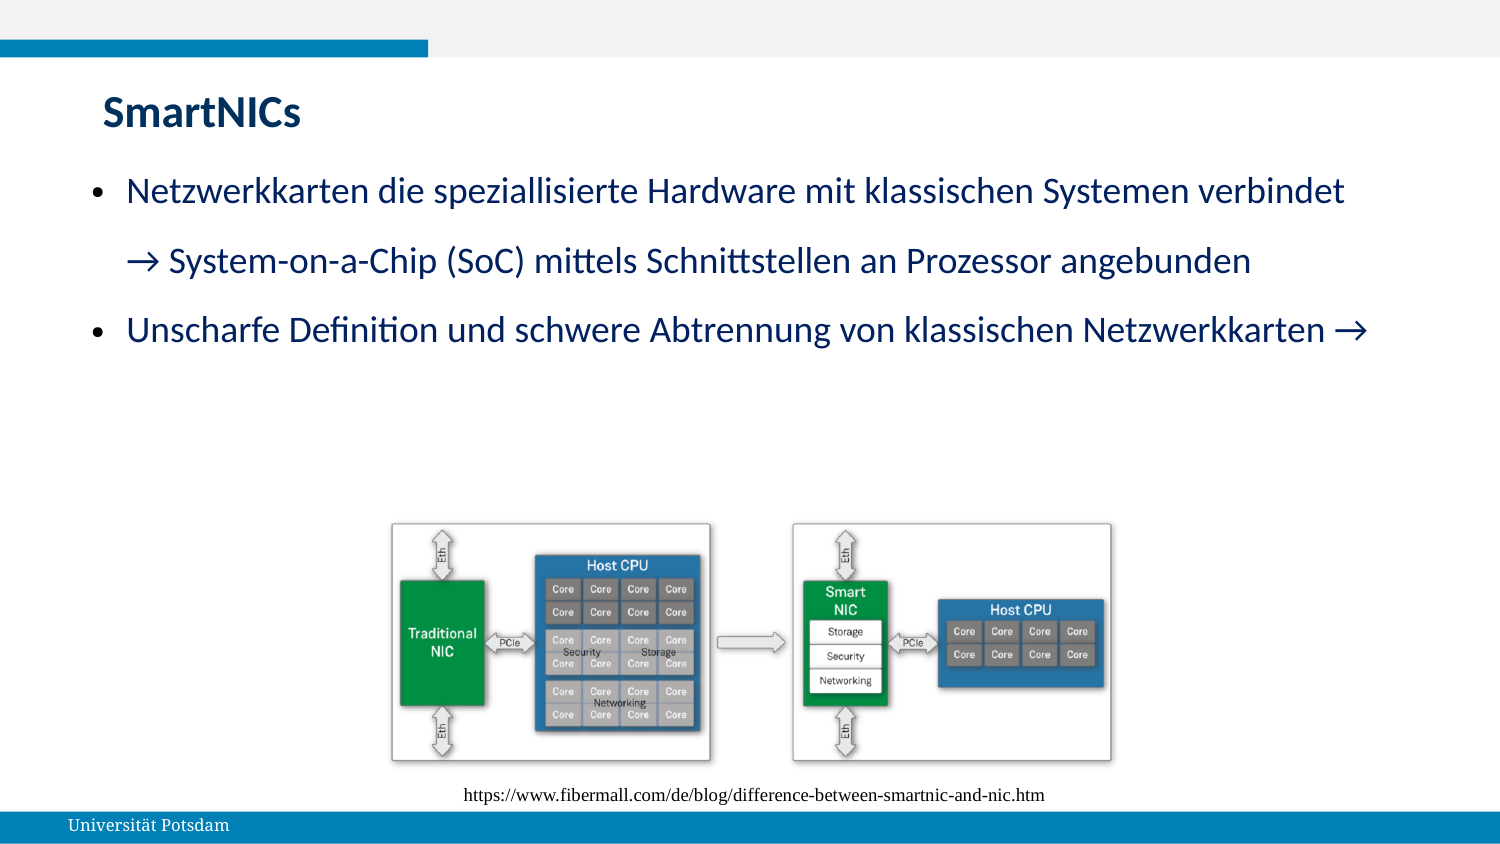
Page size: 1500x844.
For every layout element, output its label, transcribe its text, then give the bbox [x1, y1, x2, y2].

title SmartNICs [87, 94, 1418, 125]
text_box Netzwerkkarten die speziallisierte Hardware mit klassischen Systemen verbindet → System-on-a-Chip (SoC) mittels Schnittstellen an Prozessor angebunden Unscharfe Definition und schwere Abtrennung von klassischen Netzwerkkarten → [76, 167, 1418, 792]
text_box https://www.fibermall.com/de/blog/difference-between-smartnic-and-nic.htm [448, 777, 1158, 836]
picture [383, 514, 1123, 780]
